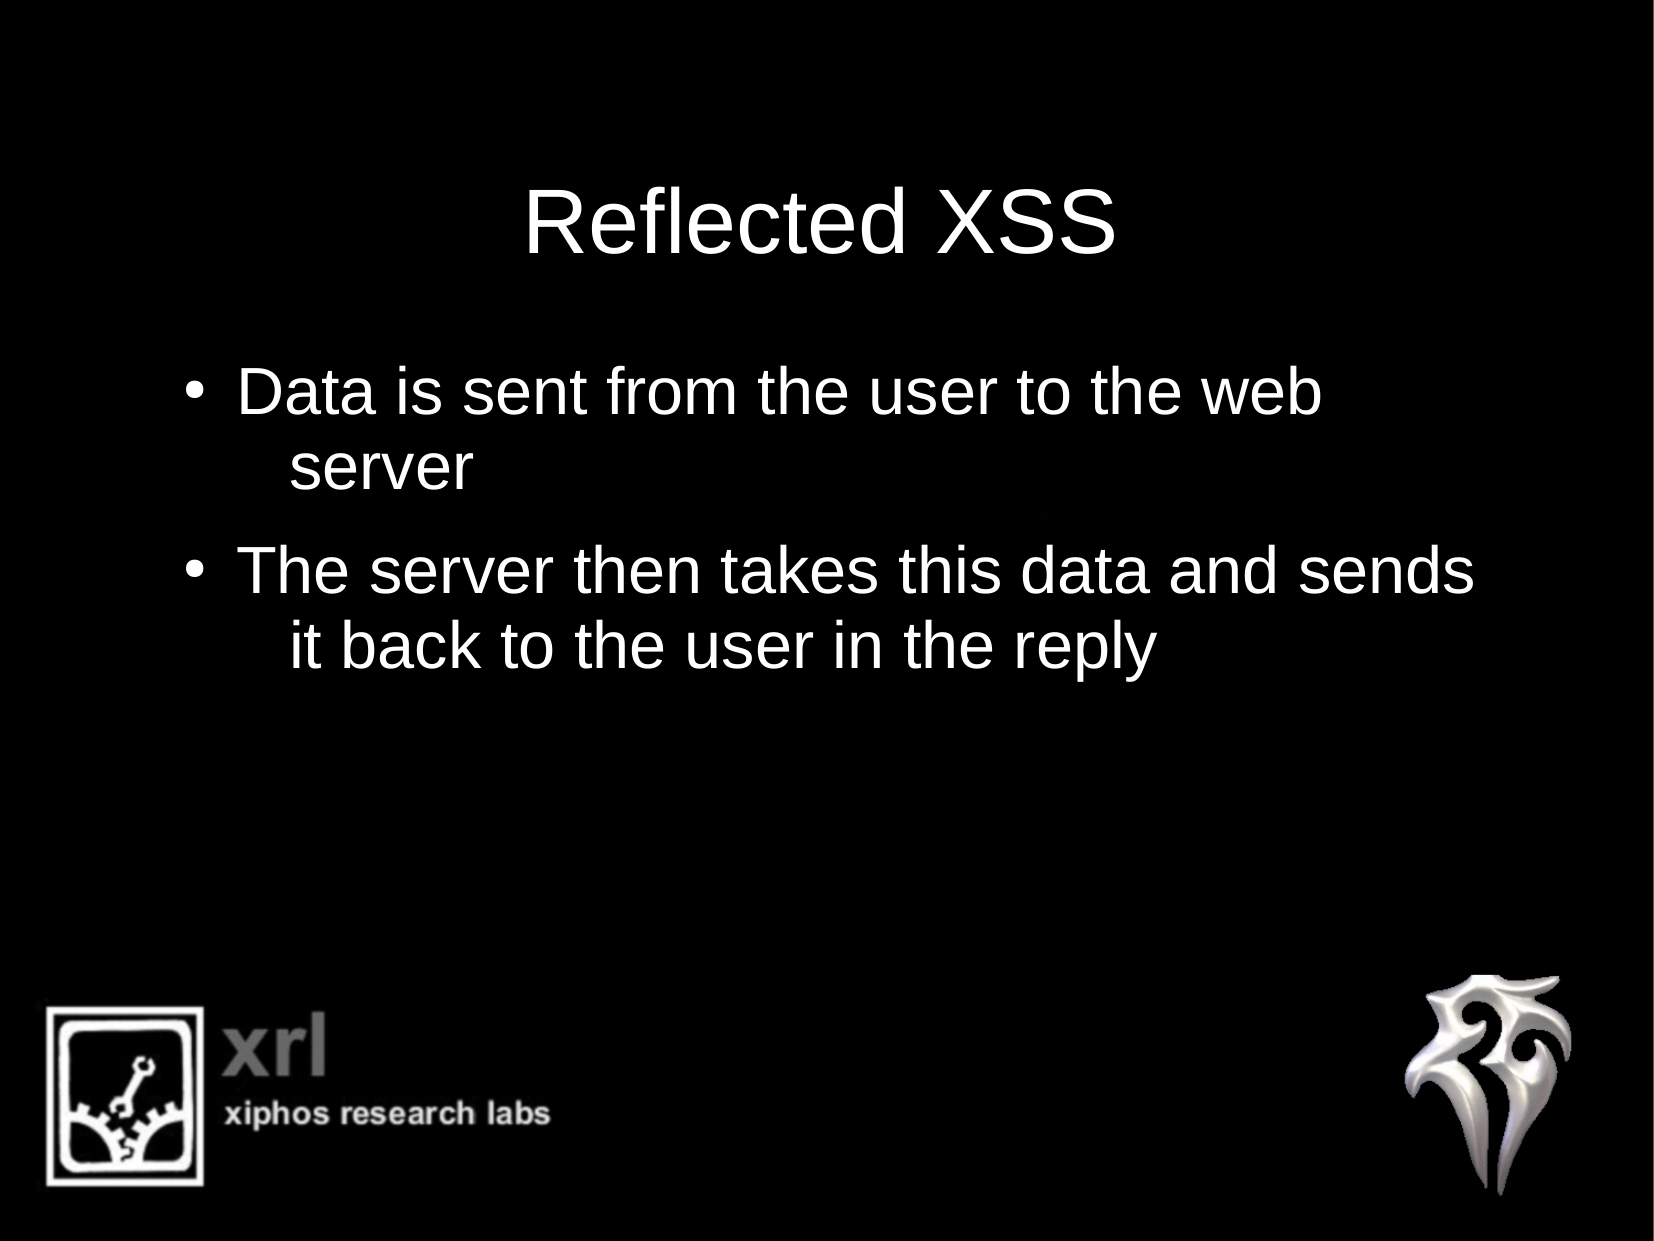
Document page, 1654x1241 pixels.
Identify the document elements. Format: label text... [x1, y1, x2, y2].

picture [0, 0, 1654, 1241]
title Reflected XSS [135, 118, 1506, 326]
list Data is sent from the user to the web server The server then takes this data and sends it back to the user in the reply [147, 354, 1506, 1173]
